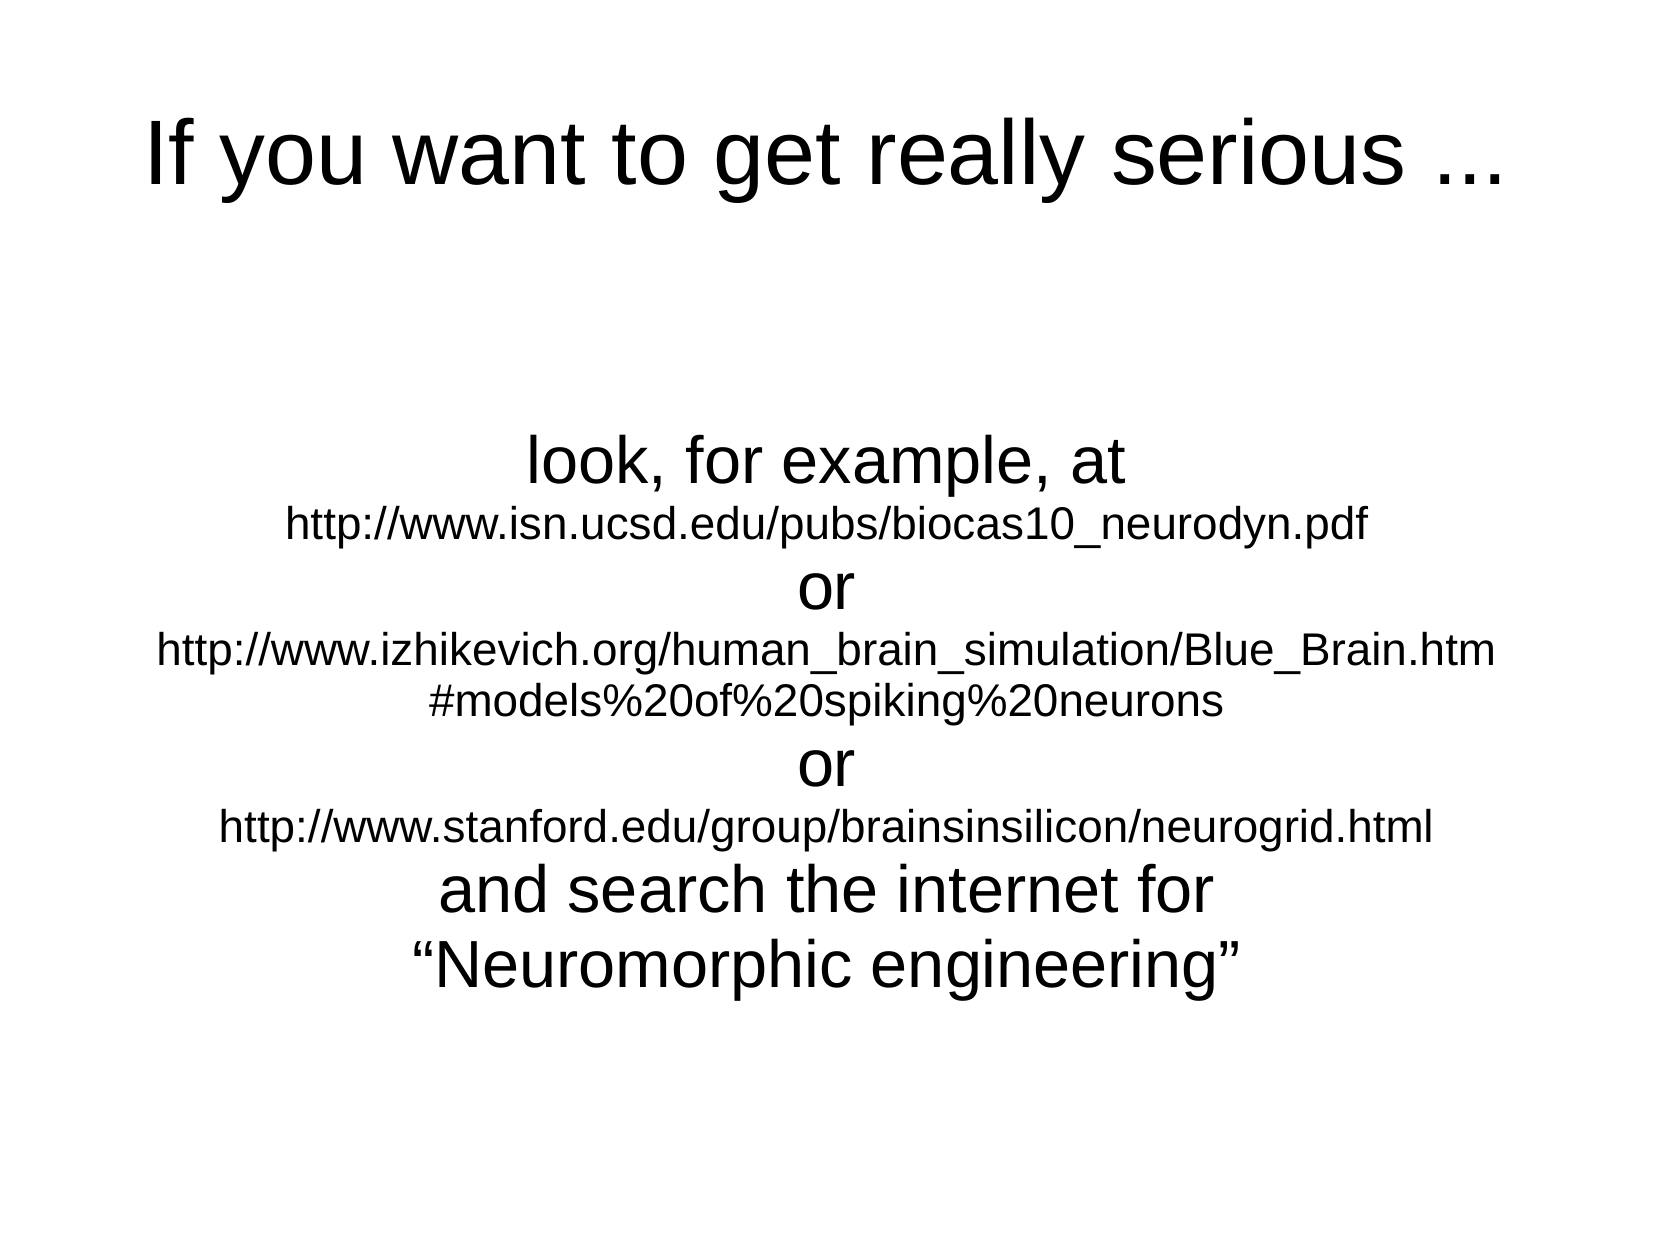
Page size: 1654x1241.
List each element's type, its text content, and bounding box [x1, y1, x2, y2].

text_box look, for example, at http://www.isn.ucsd.edu/pubs/biocas10_neurodyn.pdf or http://www.izhikevich.org/human_brain_simulation/Blue_Brain.htm #models%20of%20spiking%20neurons or http://www.stanford.edu/group/brainsinsilicon/neurogrid.html and search the internet for “Neuromorphic engineering” [80, 300, 1573, 1126]
title If you want to get really serious ... [82, 56, 1571, 250]
